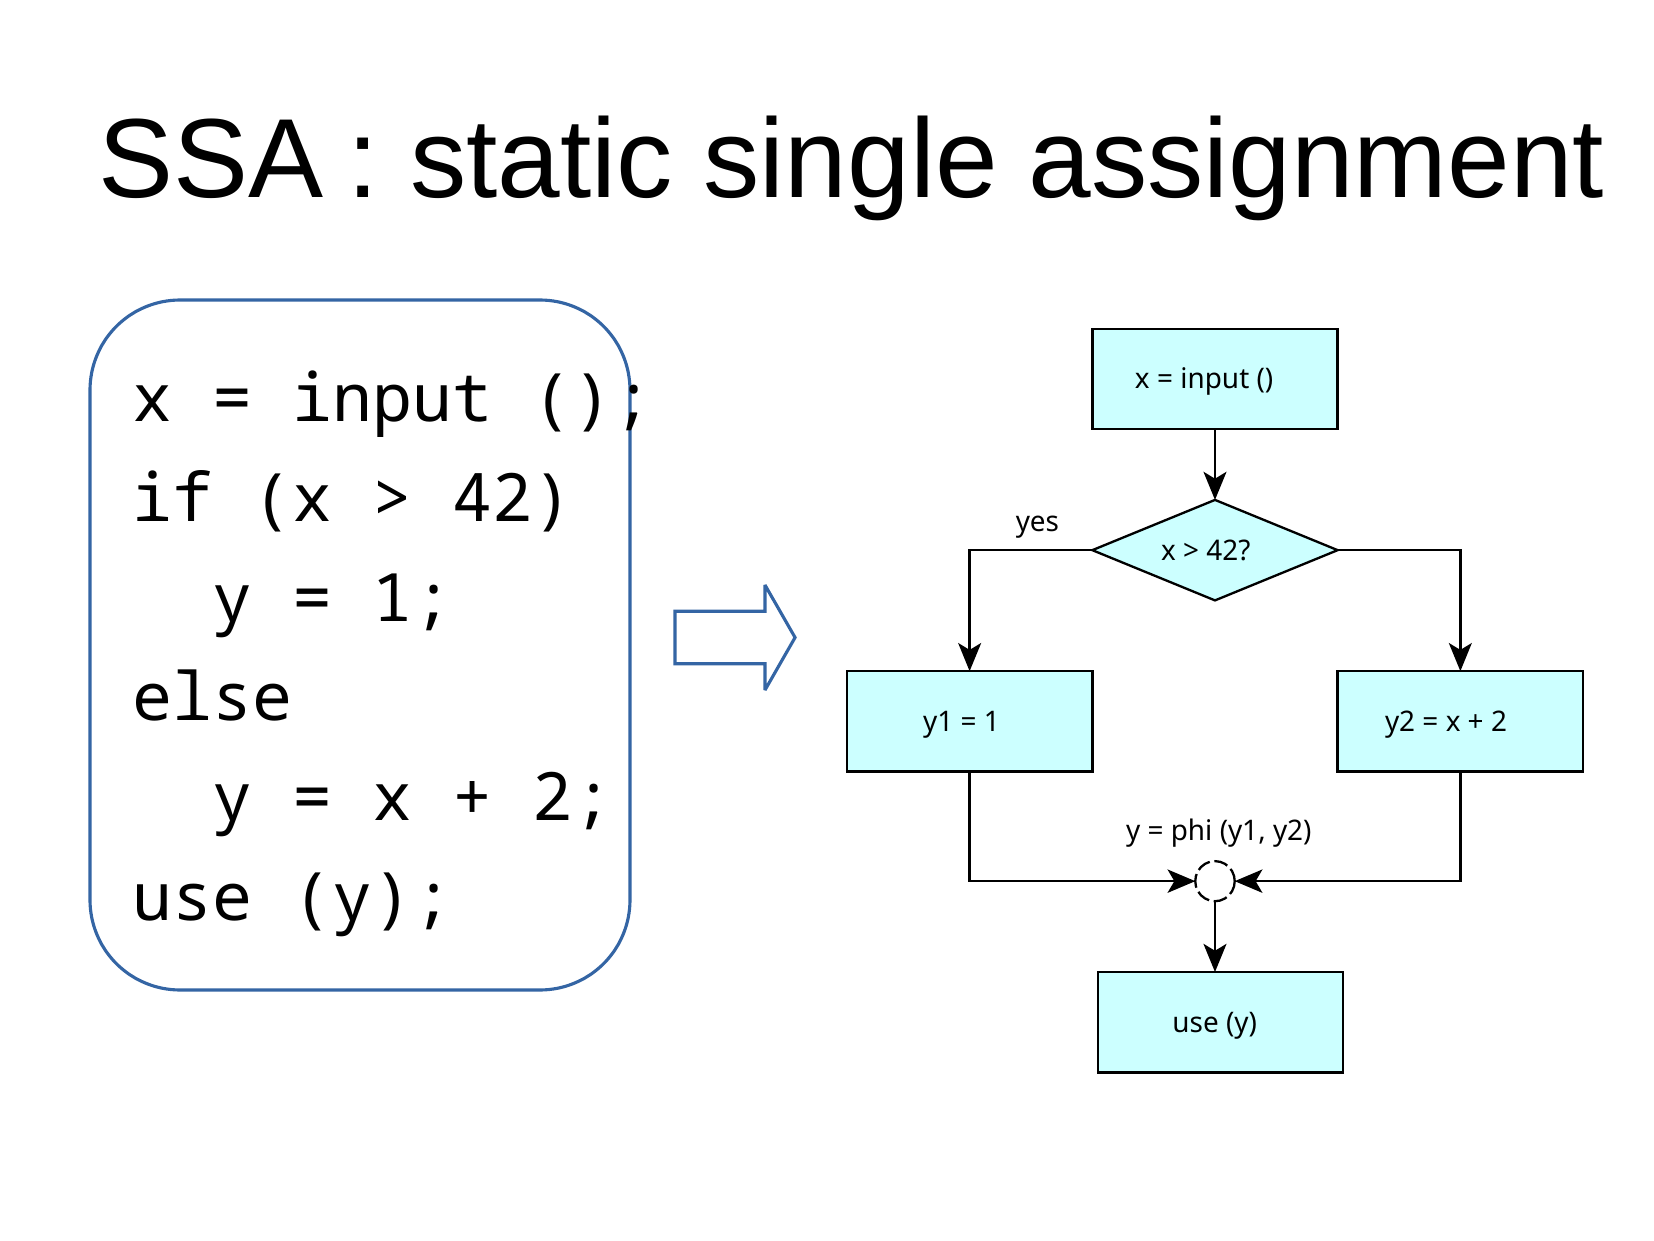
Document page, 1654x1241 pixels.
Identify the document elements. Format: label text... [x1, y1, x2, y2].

text_box [675, 585, 796, 691]
text_box x = input (); if (x > 42) y = 1; else y = x + 2; use (y); [90, 300, 631, 991]
title SSA : static single assignment [82, 49, 1621, 257]
picture [810, 291, 1621, 1111]
